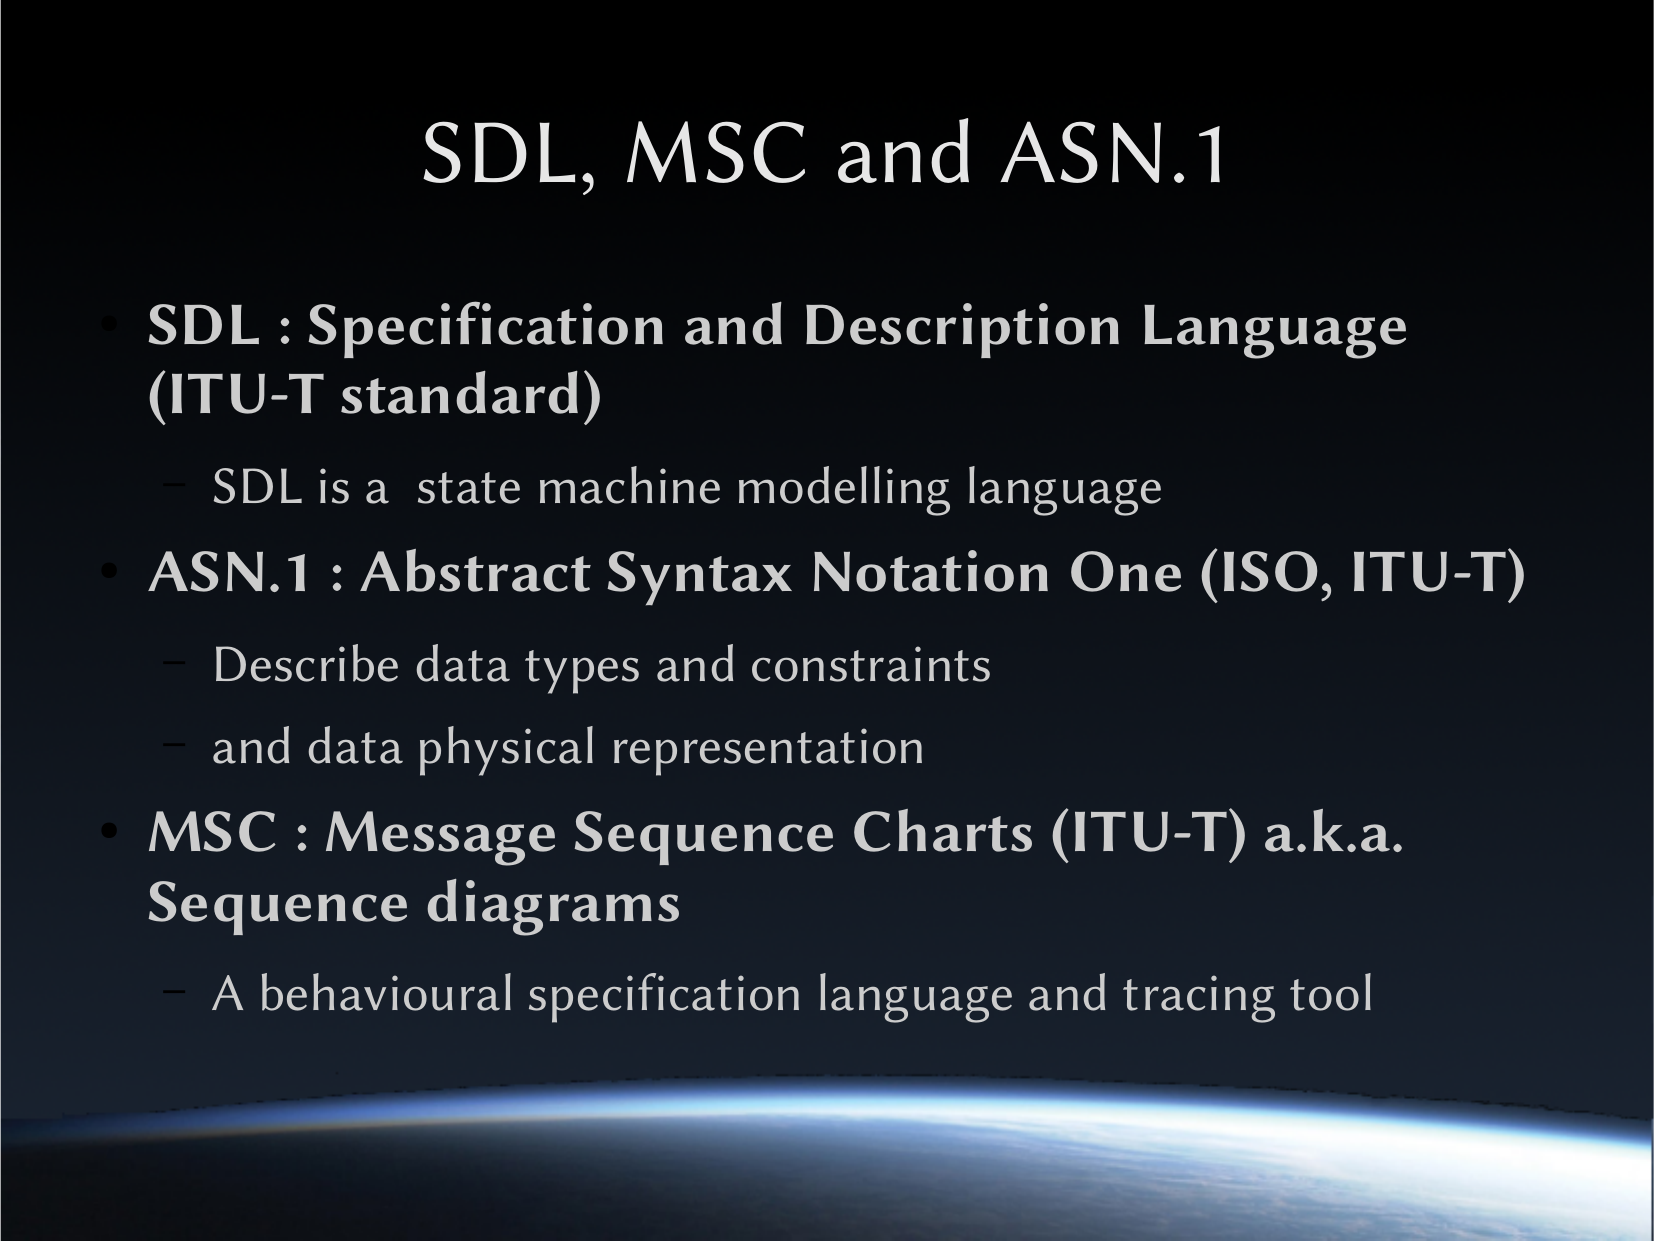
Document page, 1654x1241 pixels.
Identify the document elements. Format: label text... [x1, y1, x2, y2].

picture [0, 0, 1654, 1241]
list SDL : Specification and Description Language (ITU-T standard) SDL is a state machine modelling language ASN.1 : Abstract Syntax Notation One (ISO, ITU-T) Describe data types and constraints and data physical representation MSC : Message Sequence Charts (ITU-T) a.k.a. Sequence diagrams A behavioural specification language and tracing tool [82, 290, 1538, 1040]
title SDL, MSC and ASN.1 [82, 49, 1571, 257]
